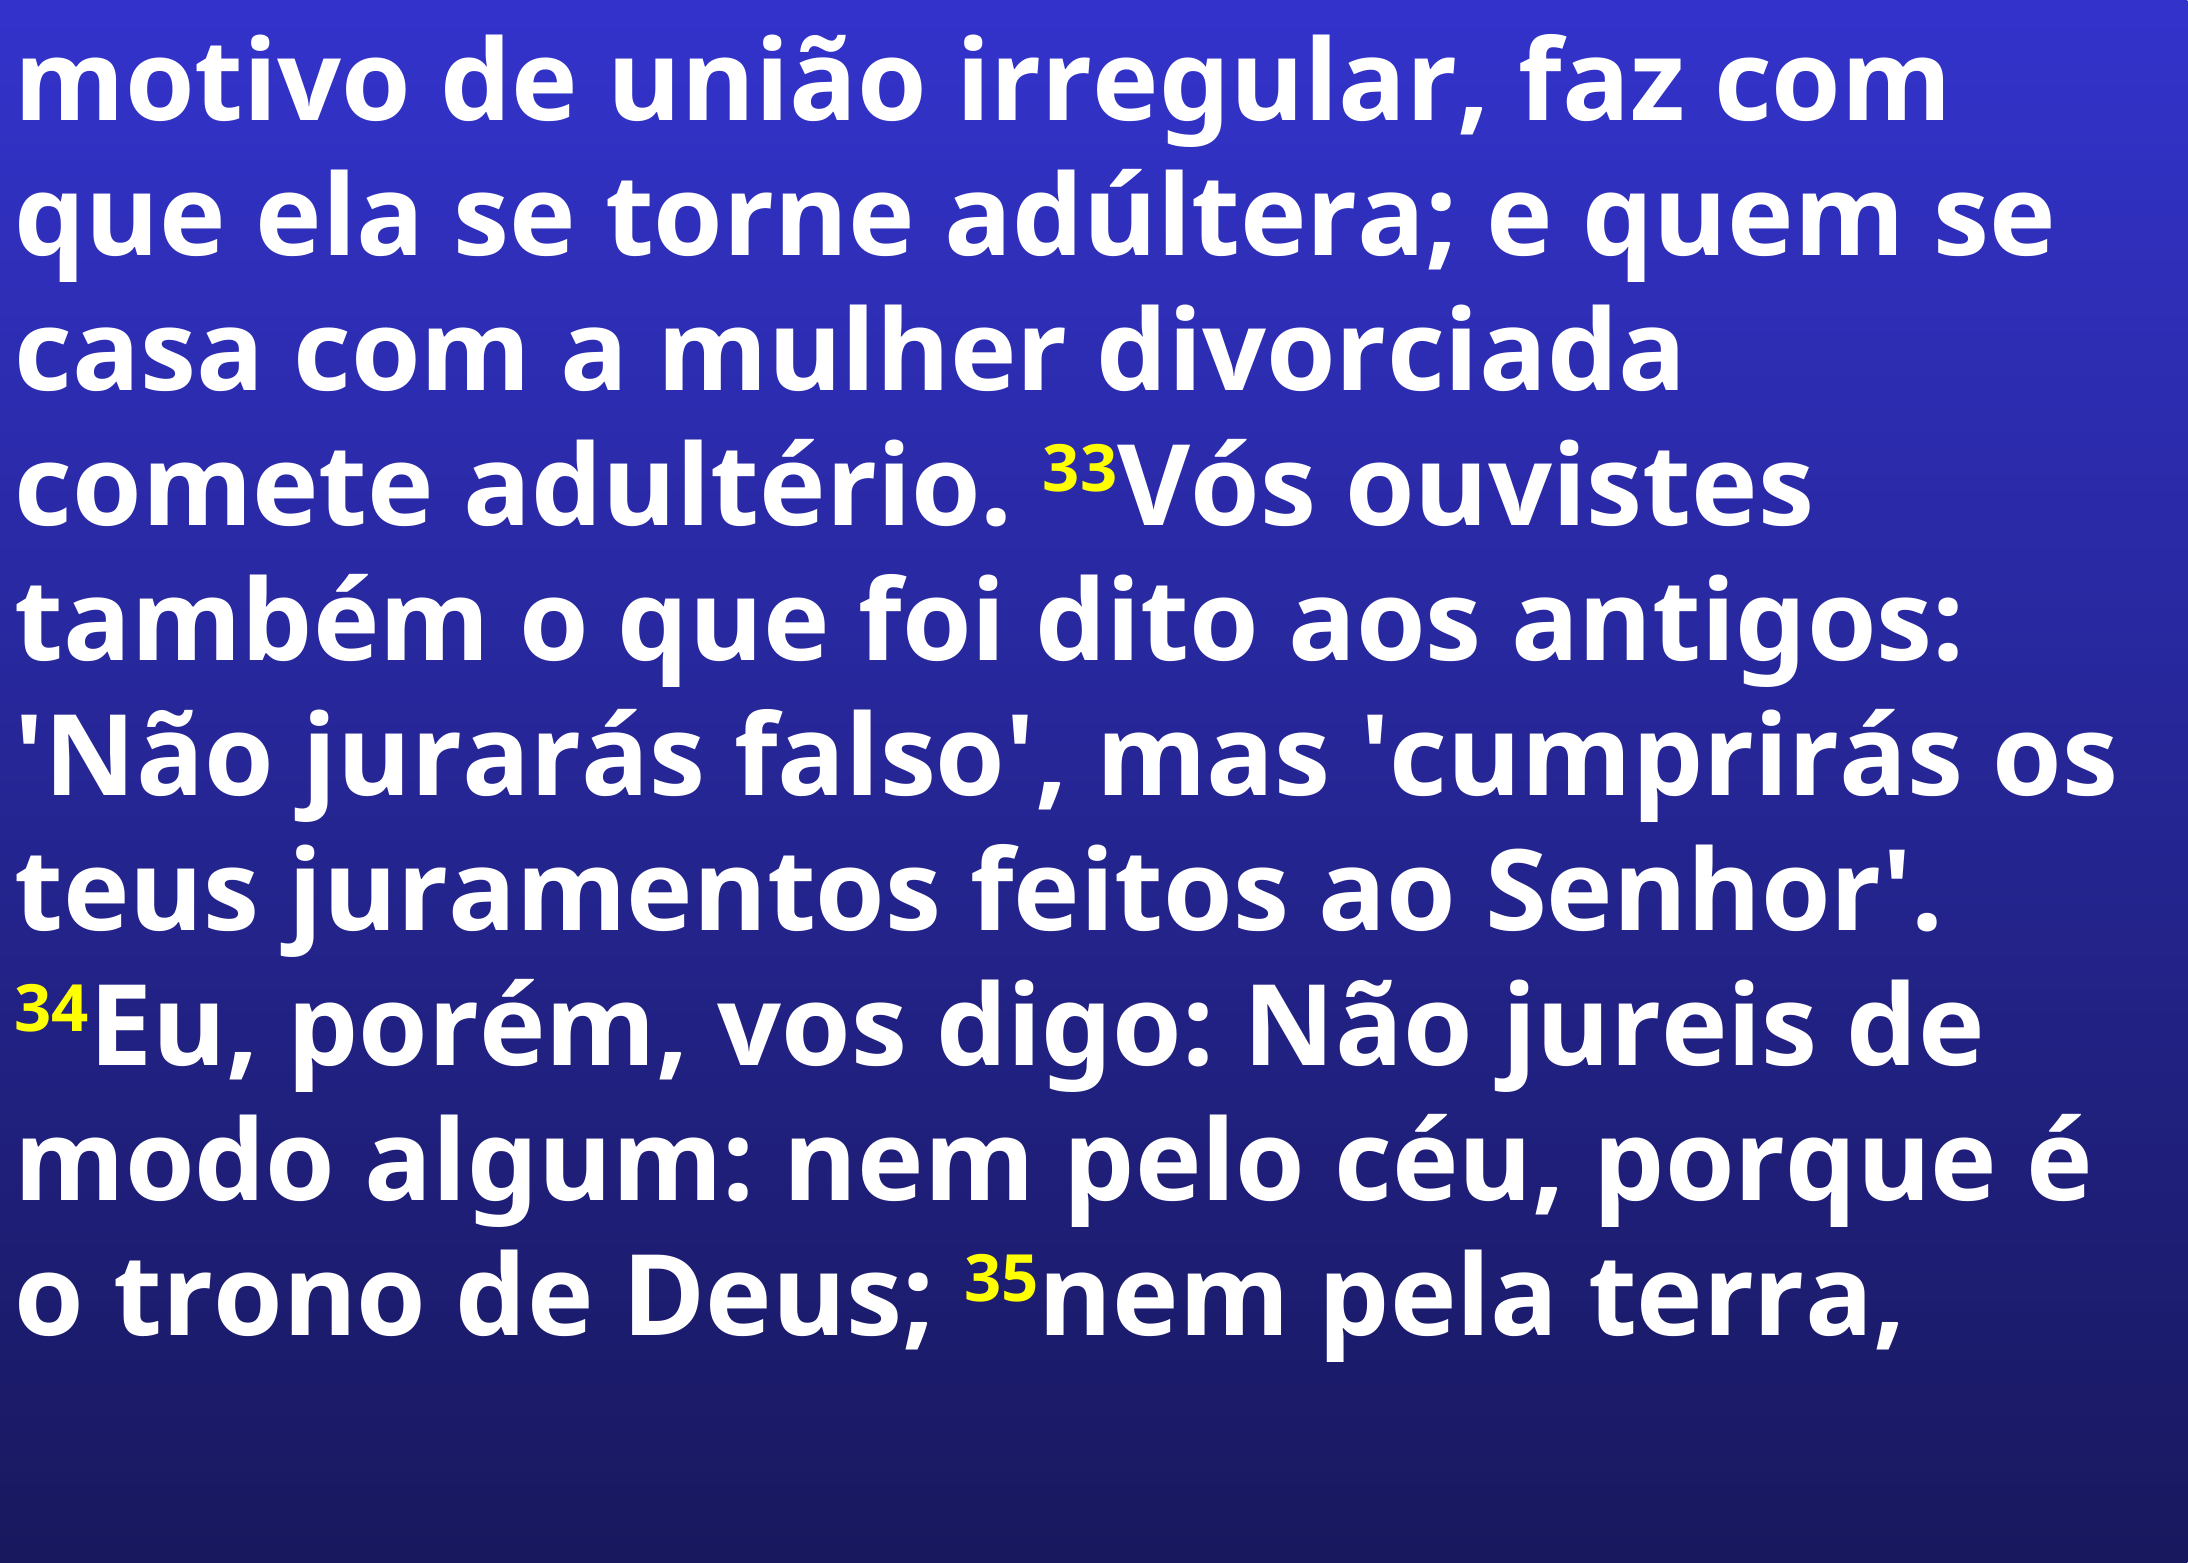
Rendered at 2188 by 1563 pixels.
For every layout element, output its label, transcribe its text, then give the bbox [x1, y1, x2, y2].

text_box motivo de união irregular, faz com que ela se torne adúltera; e quem se casa com a mulher divorciada comete adultério. 33Vós ouvistes também o que foi dito aos antigos: 'Não jurarás falso', mas 'cumprirás os teus juramentos feitos ao Senhor'. 34Eu, porém, vos digo: Não jureis de modo algum: nem pelo céu, porque é o trono de Deus; 35nem pela terra, [0, 0, 2188, 1501]
